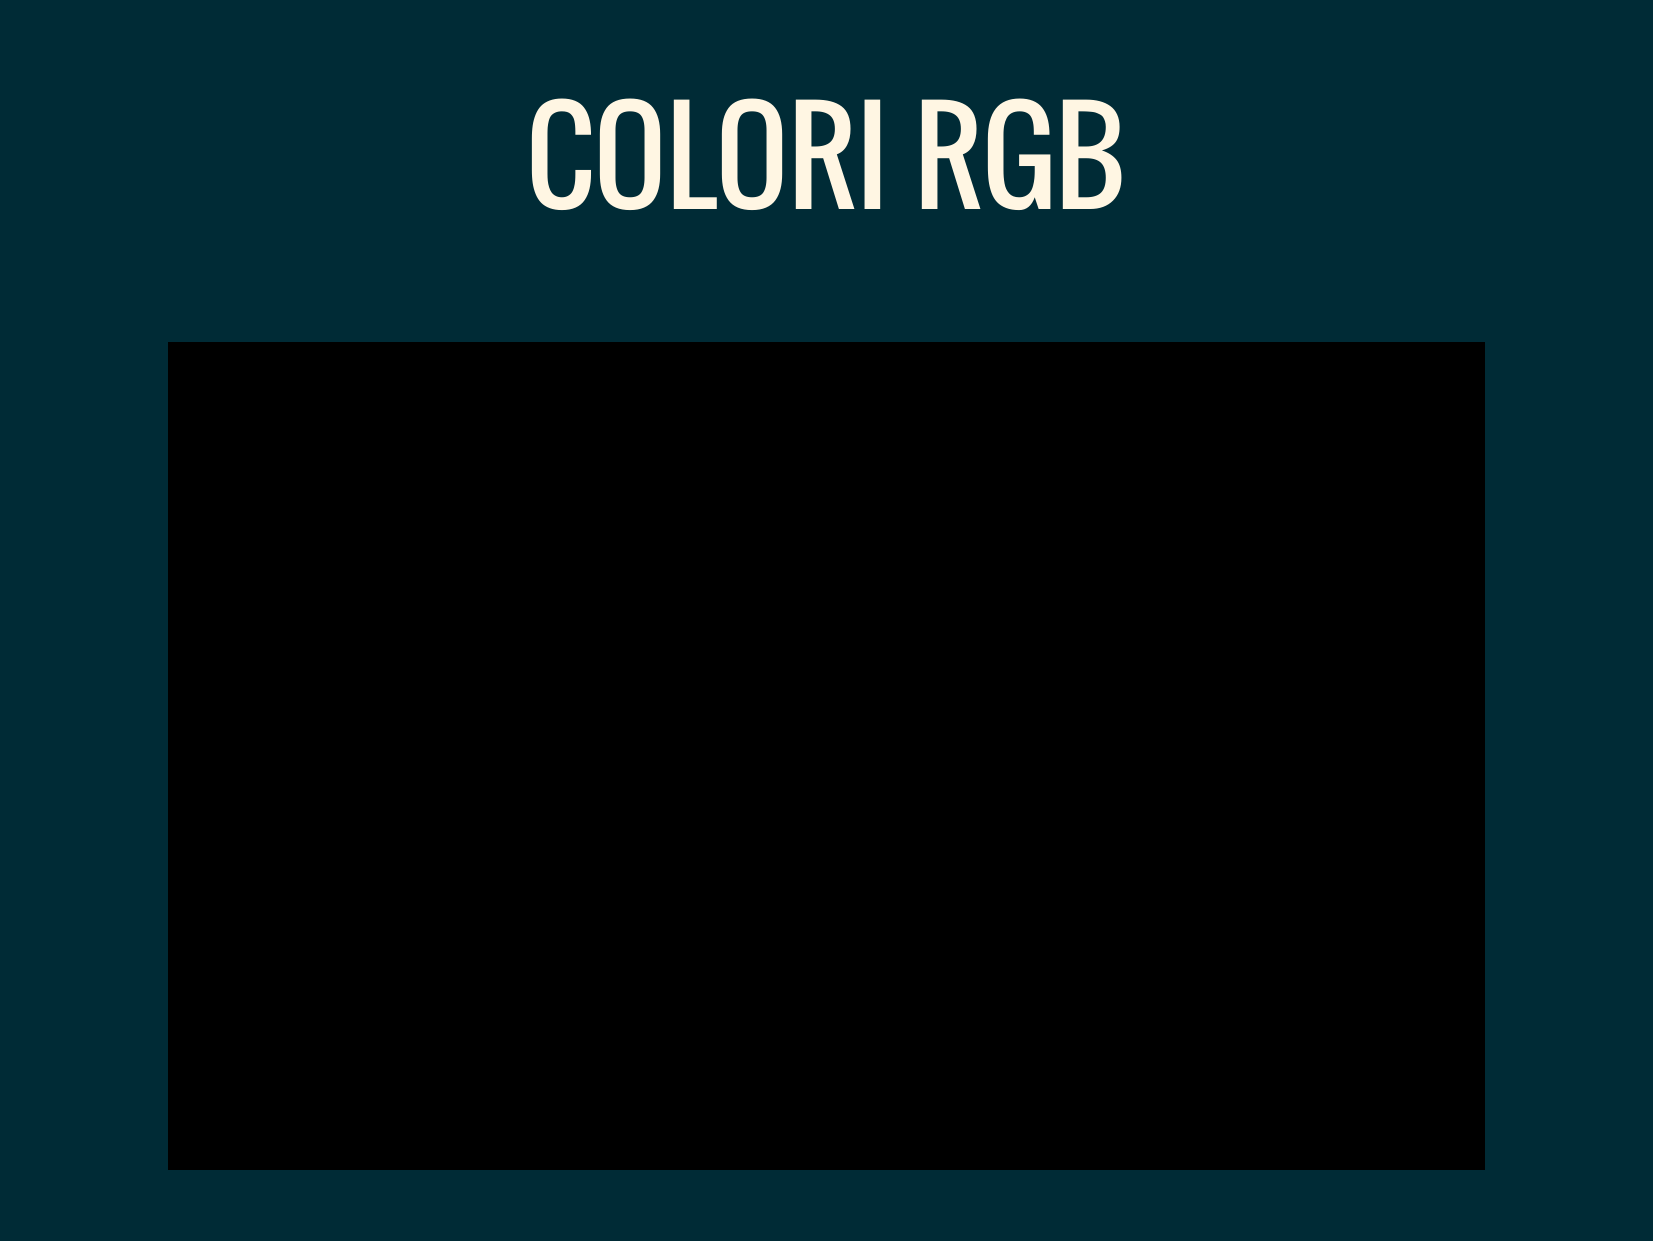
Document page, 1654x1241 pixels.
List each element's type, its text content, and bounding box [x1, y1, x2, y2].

title Colori RGB [82, 49, 1571, 257]
text_box [168, 342, 1485, 1170]
